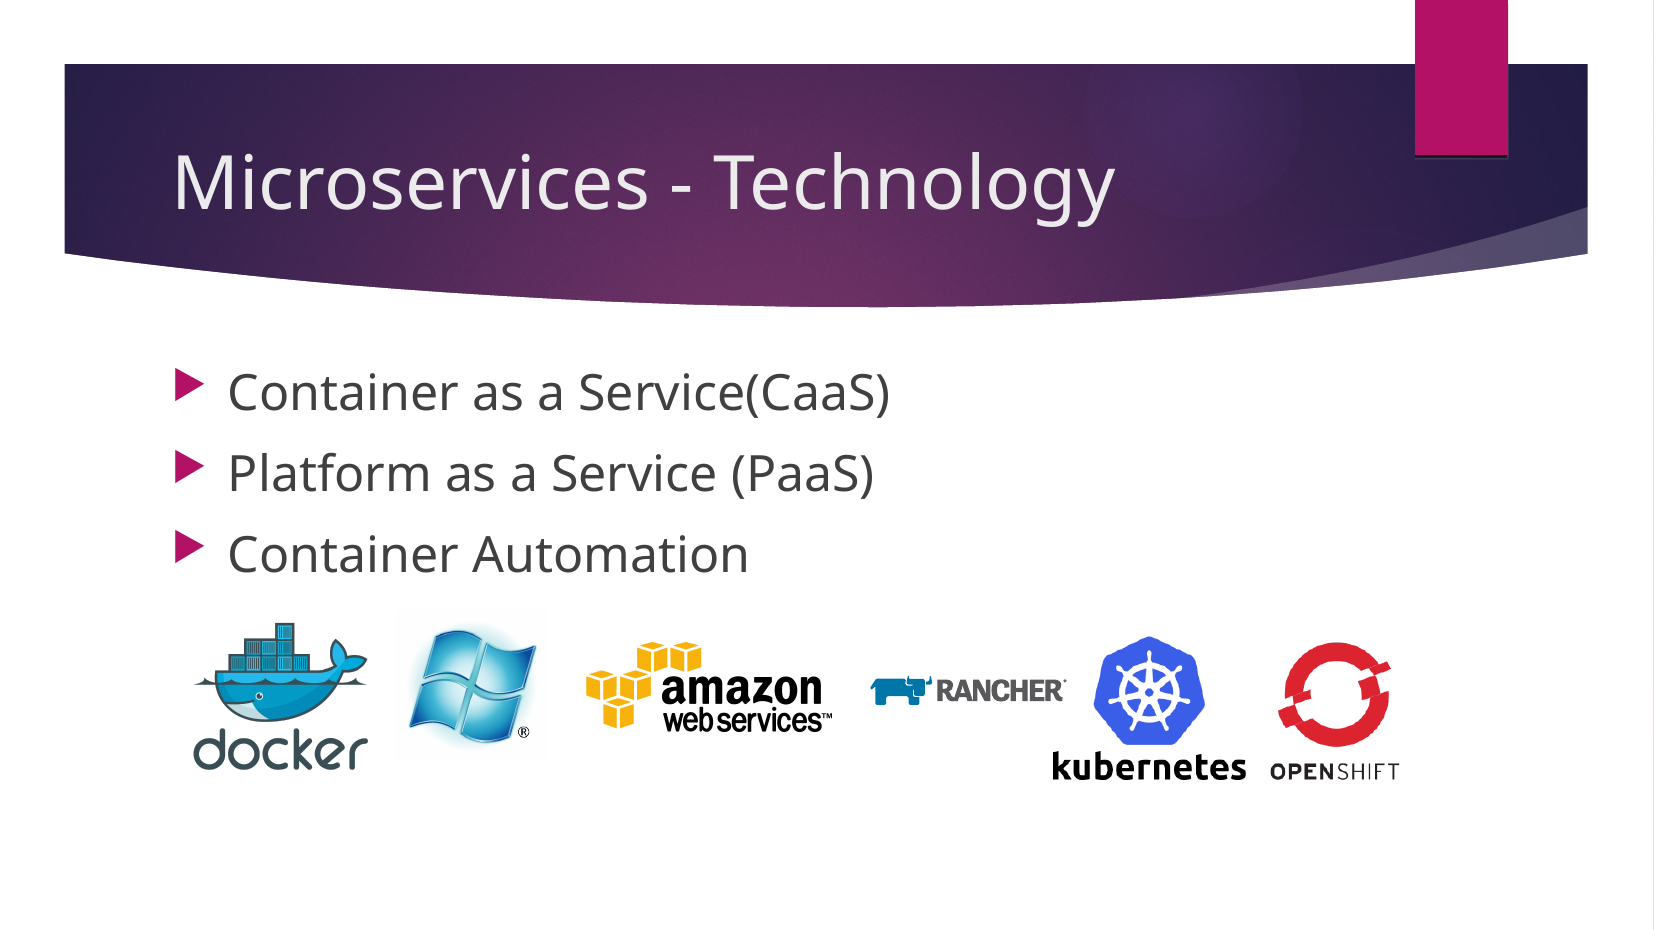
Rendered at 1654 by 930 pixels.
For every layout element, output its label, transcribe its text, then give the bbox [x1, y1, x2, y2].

list Container as a Service(CaaS) Platform as a Service (PaaS) Container Automation [156, 353, 1354, 817]
list Windows Server Guest OS [1213, 248, 1477, 296]
picture [870, 689, 876, 706]
picture [395, 609, 548, 762]
picture [182, 614, 383, 781]
picture [560, 611, 857, 760]
picture [65, 64, 1587, 307]
picture [870, 675, 907, 685]
picture [886, 697, 909, 706]
title Microservices - Technology [156, 132, 1345, 228]
picture [910, 611, 1419, 814]
